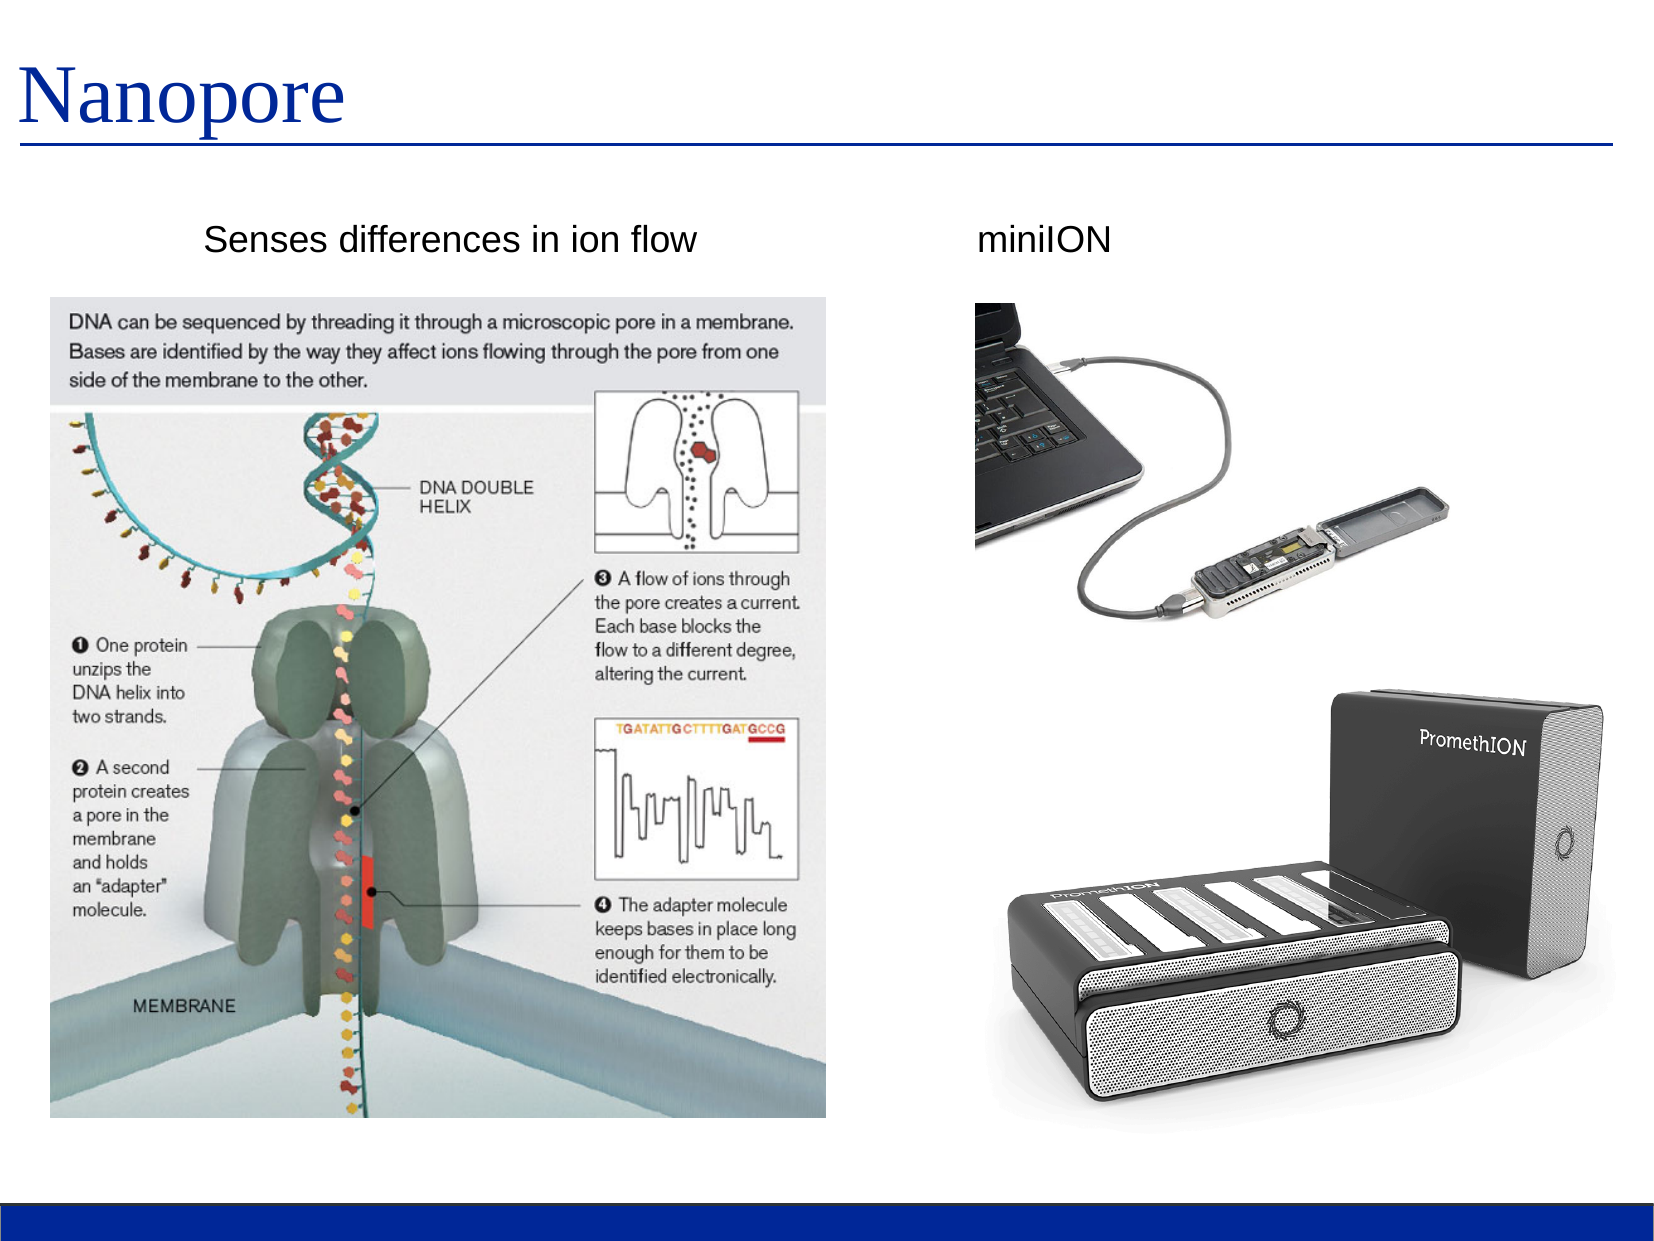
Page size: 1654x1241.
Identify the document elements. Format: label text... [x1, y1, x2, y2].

text_box miniION [962, 211, 1487, 269]
picture [979, 688, 1619, 1138]
picture [50, 297, 826, 1118]
text_box Senses differences in ion flow [188, 211, 713, 269]
picture [975, 303, 1451, 626]
title Nanopore [17, 0, 1589, 198]
